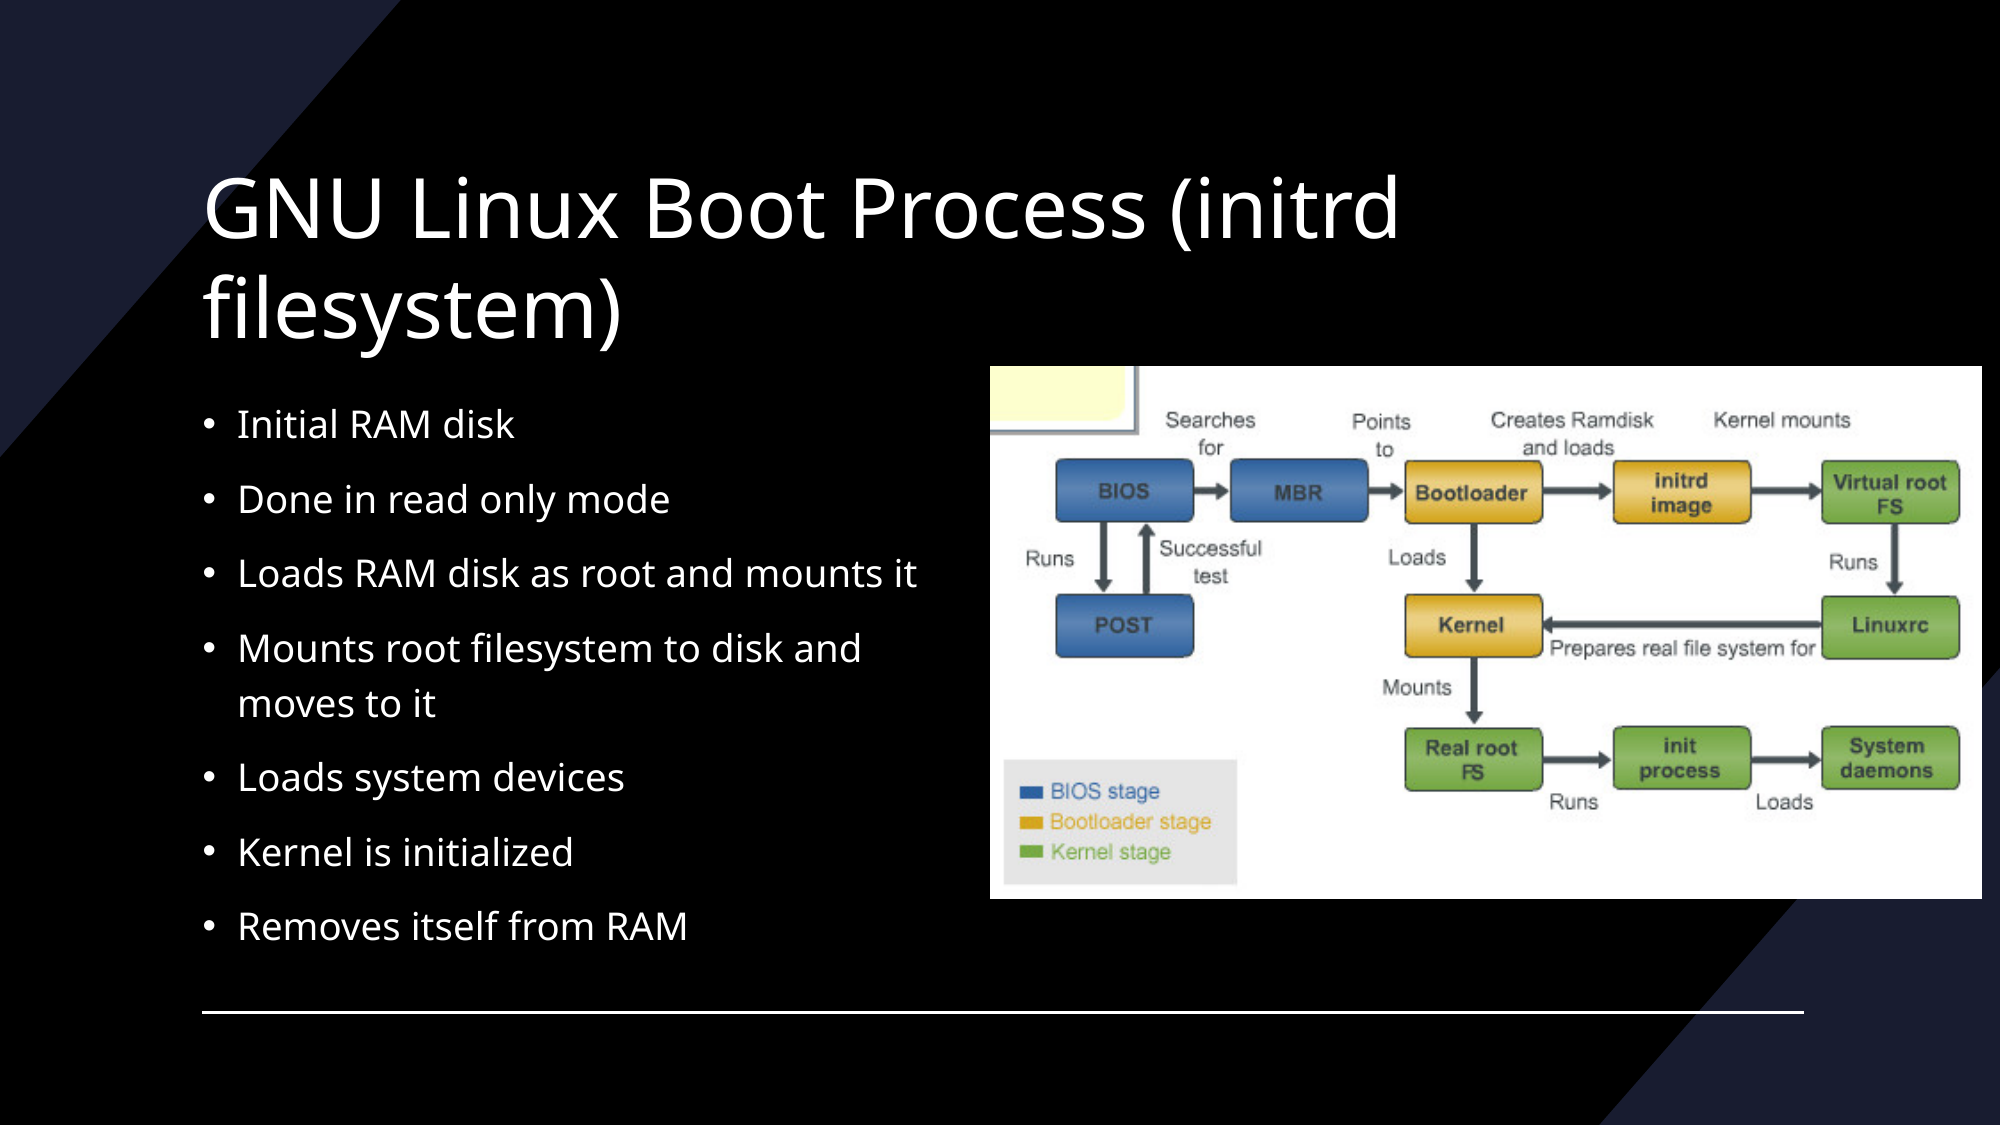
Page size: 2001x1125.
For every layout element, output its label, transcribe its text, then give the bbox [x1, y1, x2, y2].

title GNU Linux Boot Process (initrd filesystem) [187, 143, 1813, 367]
picture [990, 366, 1982, 899]
list Initial RAM disk Done in read only mode Loads RAM disk as root and mounts it Mounts root filesystem to disk and moves to it Loads system devices Kernel is initialized Removes itself from RAM [187, 383, 975, 967]
